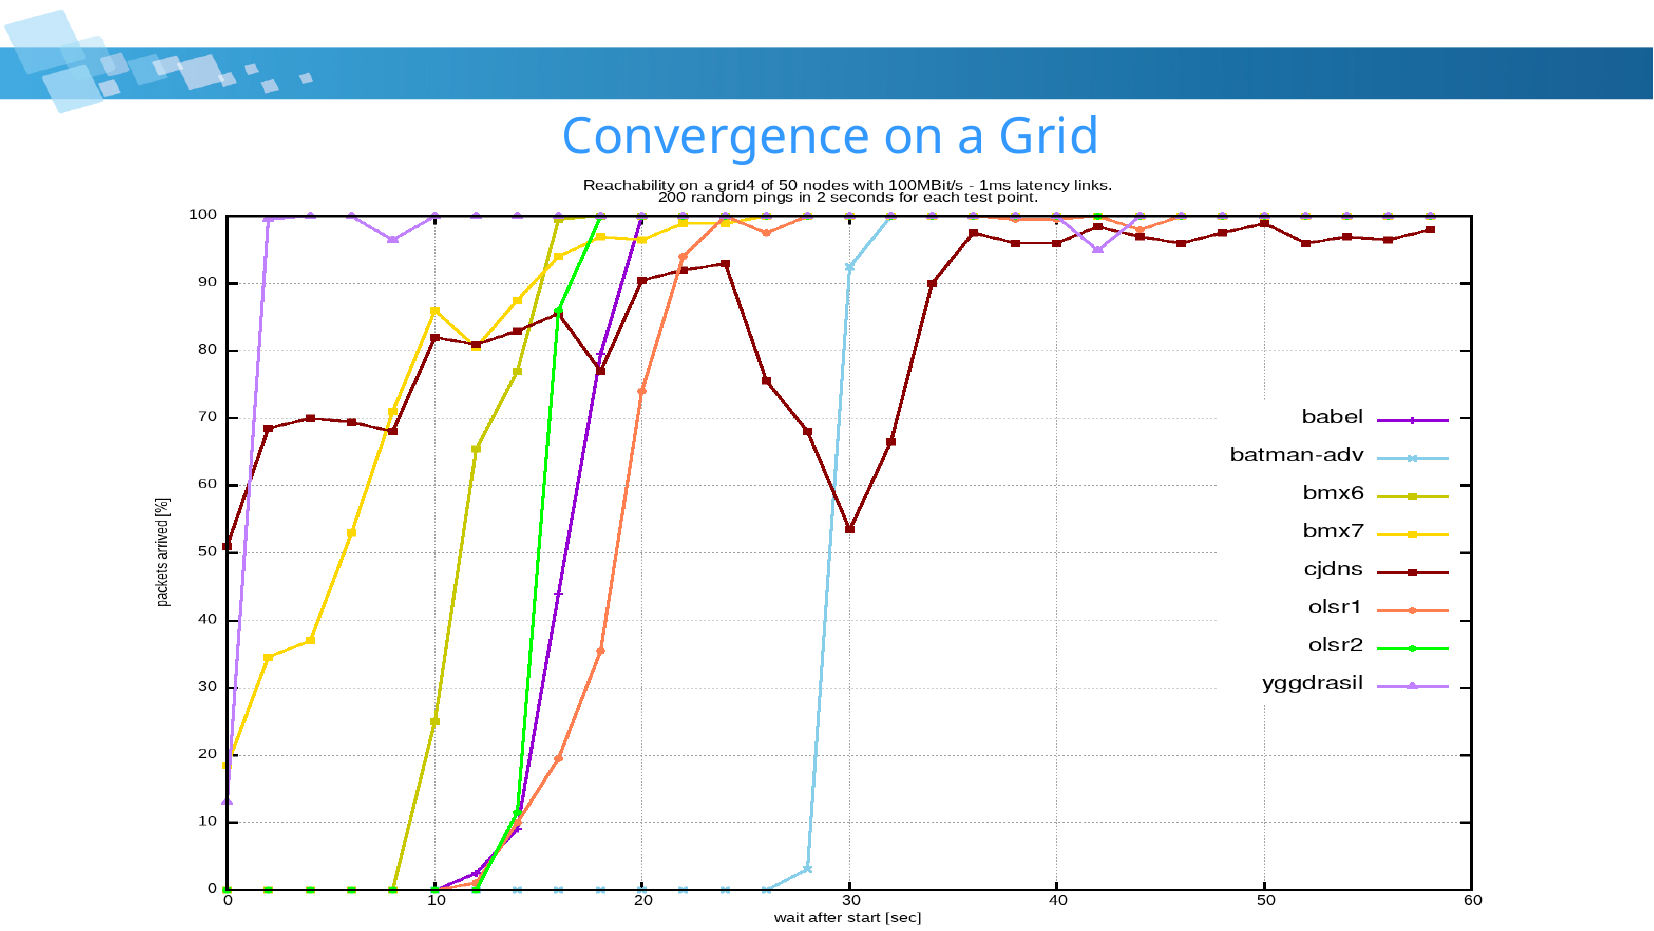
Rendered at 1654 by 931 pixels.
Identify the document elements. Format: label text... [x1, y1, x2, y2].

title Convergence on a Grid [86, 56, 1576, 212]
picture [0, 0, 1653, 929]
